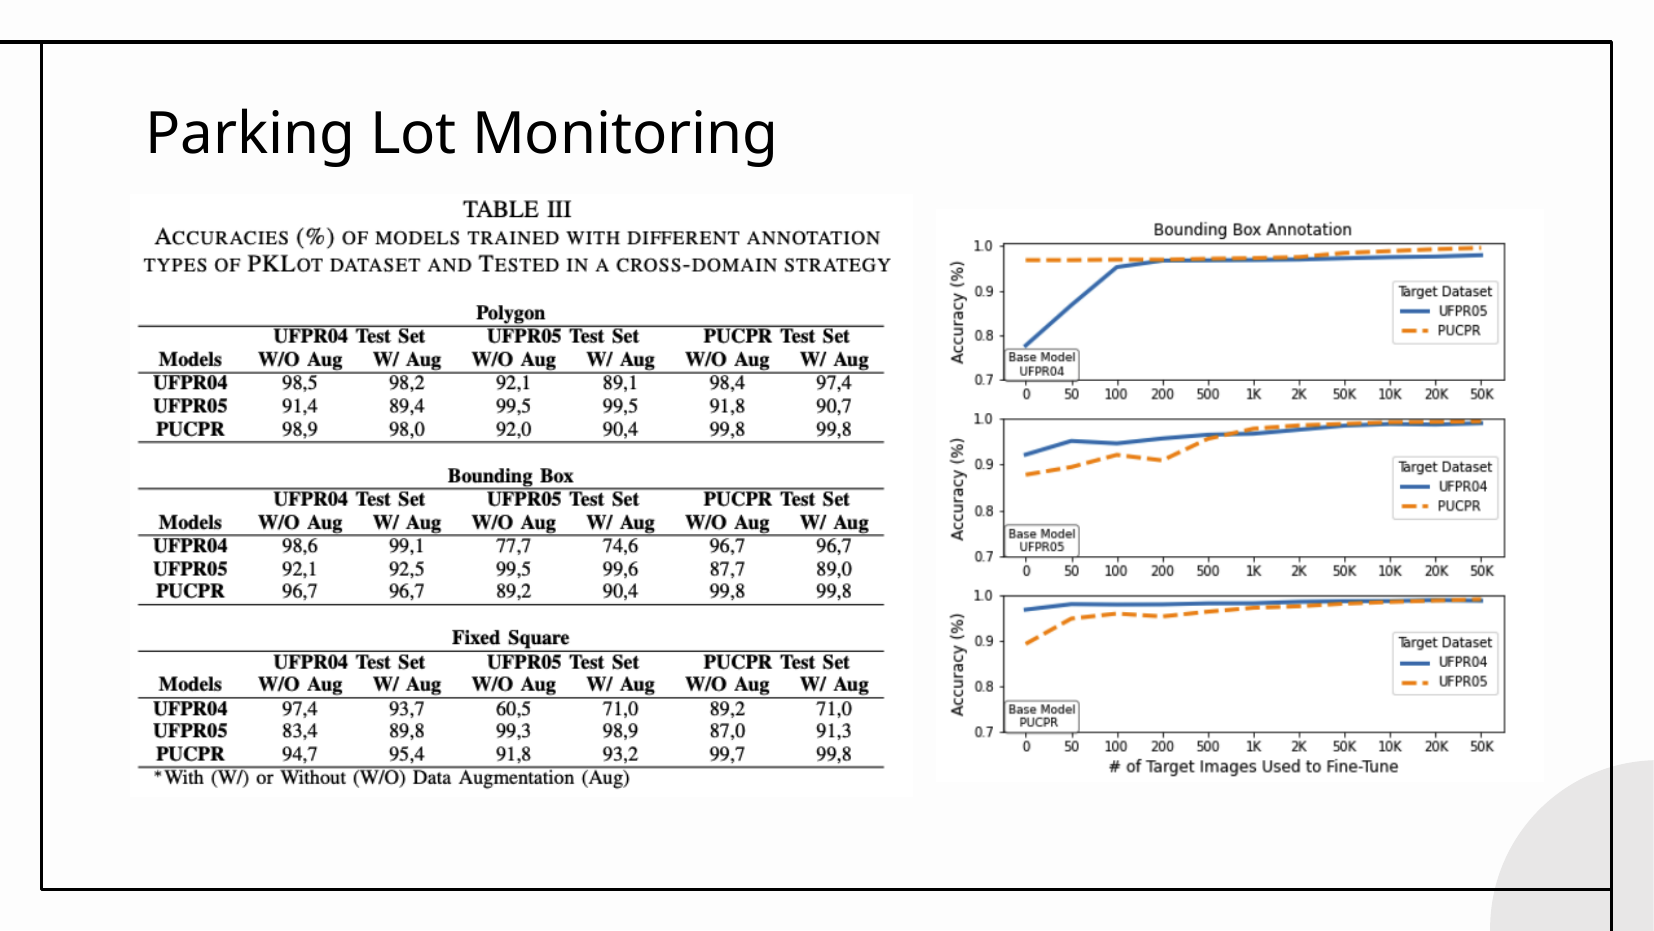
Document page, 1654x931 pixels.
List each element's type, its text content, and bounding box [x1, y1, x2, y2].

title Parking Lot Monitoring [130, 80, 1524, 184]
picture [936, 209, 1544, 782]
picture [130, 194, 913, 797]
